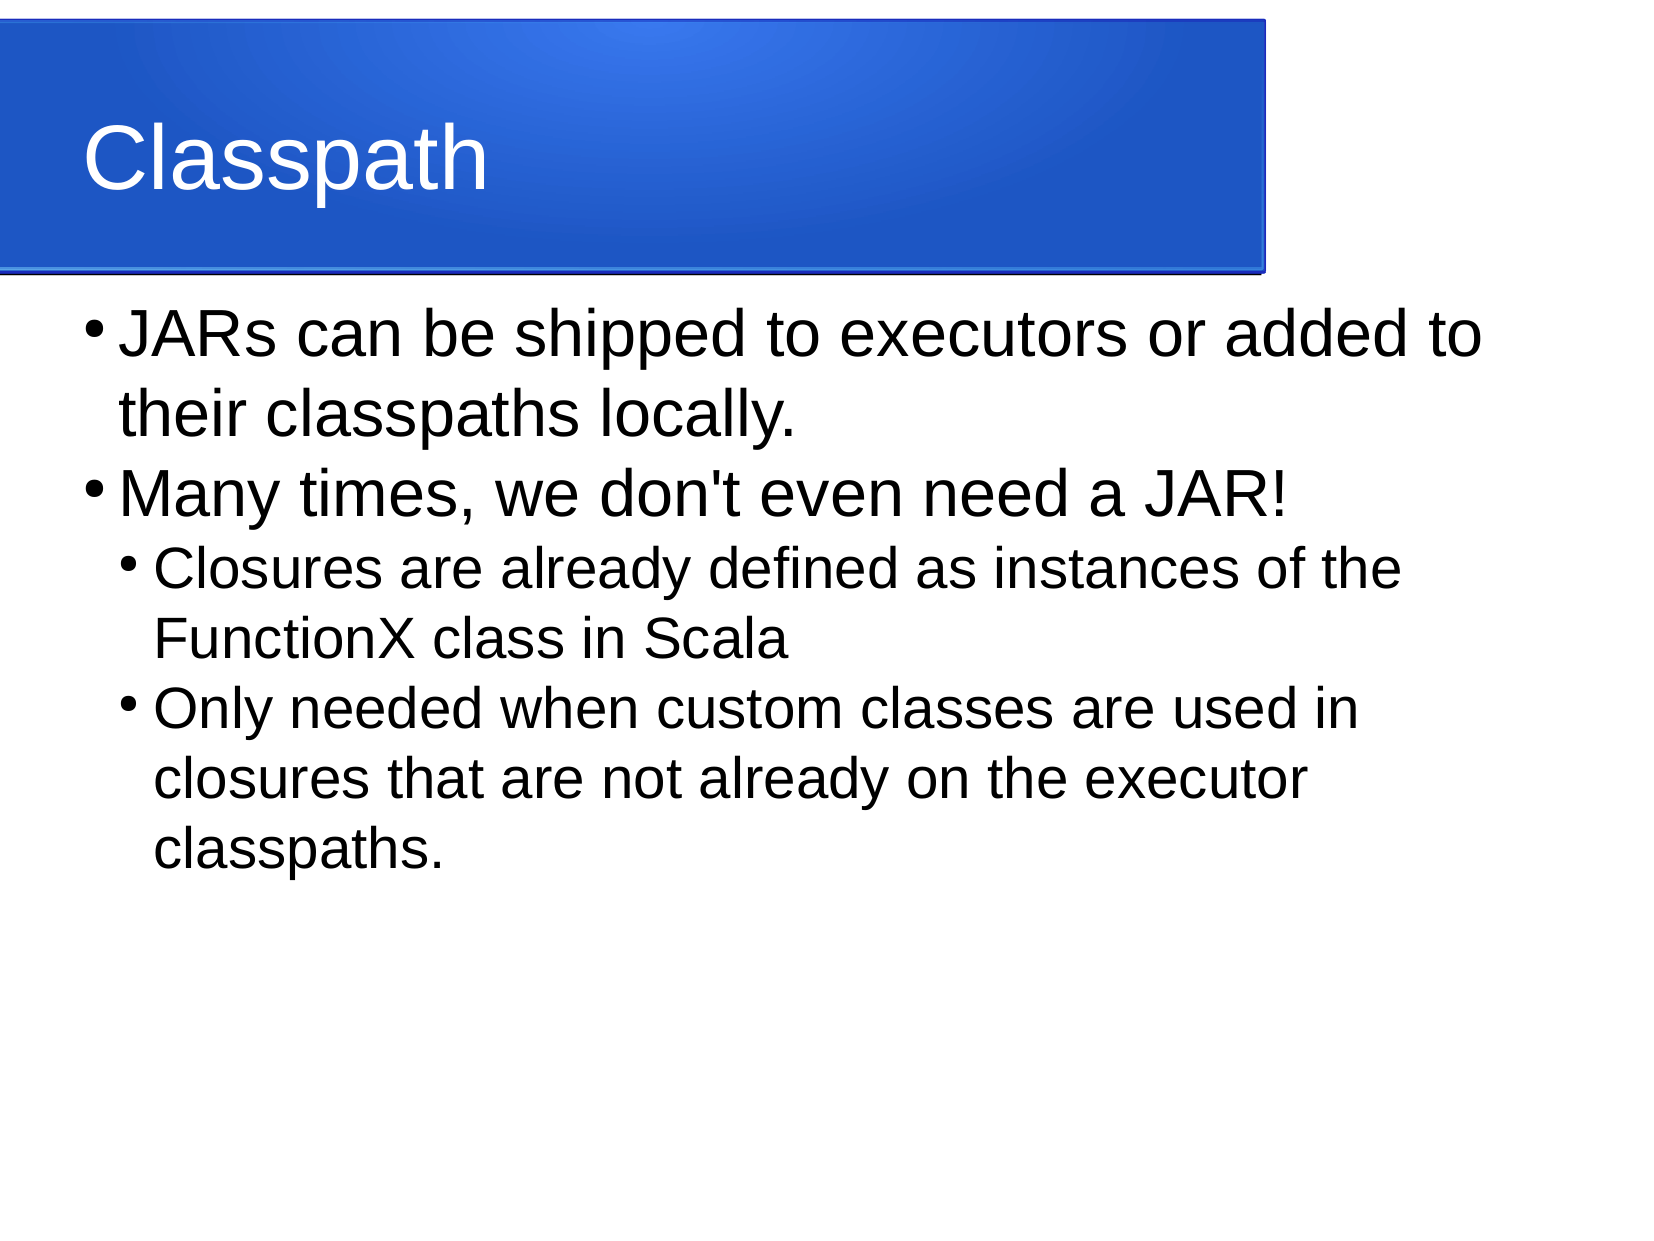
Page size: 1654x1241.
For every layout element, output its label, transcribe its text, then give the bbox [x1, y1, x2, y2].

text_box Classpath [82, 49, 1570, 257]
picture [0, 17, 1269, 282]
text_box JARs can be shipped to executors or added to their classpaths locally. Many times, we don't even need a JAR! Closures are already defined as instances of the FunctionX class in Scala Only needed when custom classes are used in closures that are not already on the executor classpaths. [82, 290, 1570, 1156]
